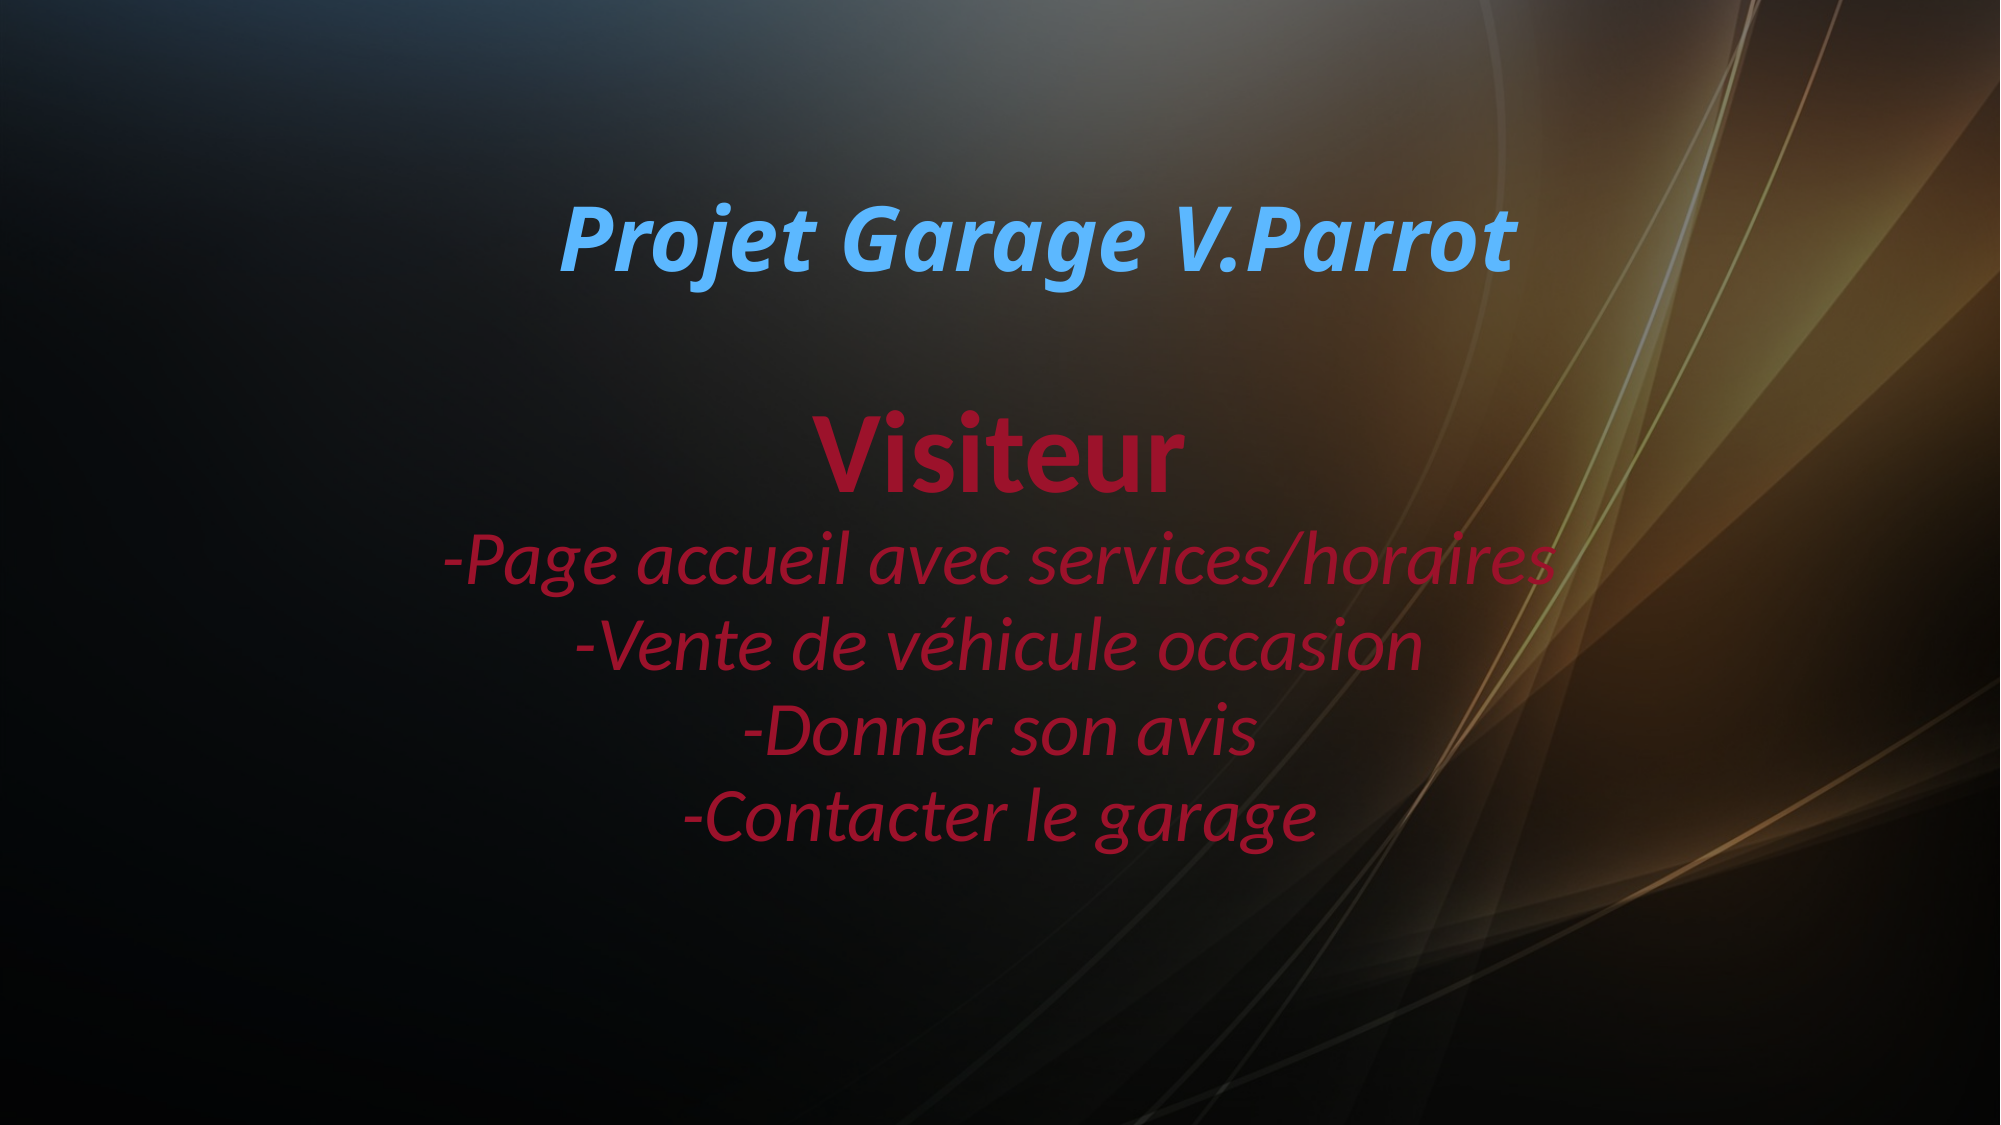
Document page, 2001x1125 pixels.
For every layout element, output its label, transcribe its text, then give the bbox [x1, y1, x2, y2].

title Projet Garage V.Parrot [288, 118, 1789, 407]
picture [0, 0, 2000, 1125]
subtitle Visiteur -Page accueil avec services/horaires -Vente de véhicule occasion -Donner son avis -Contacter le garage [249, 406, 1750, 863]
